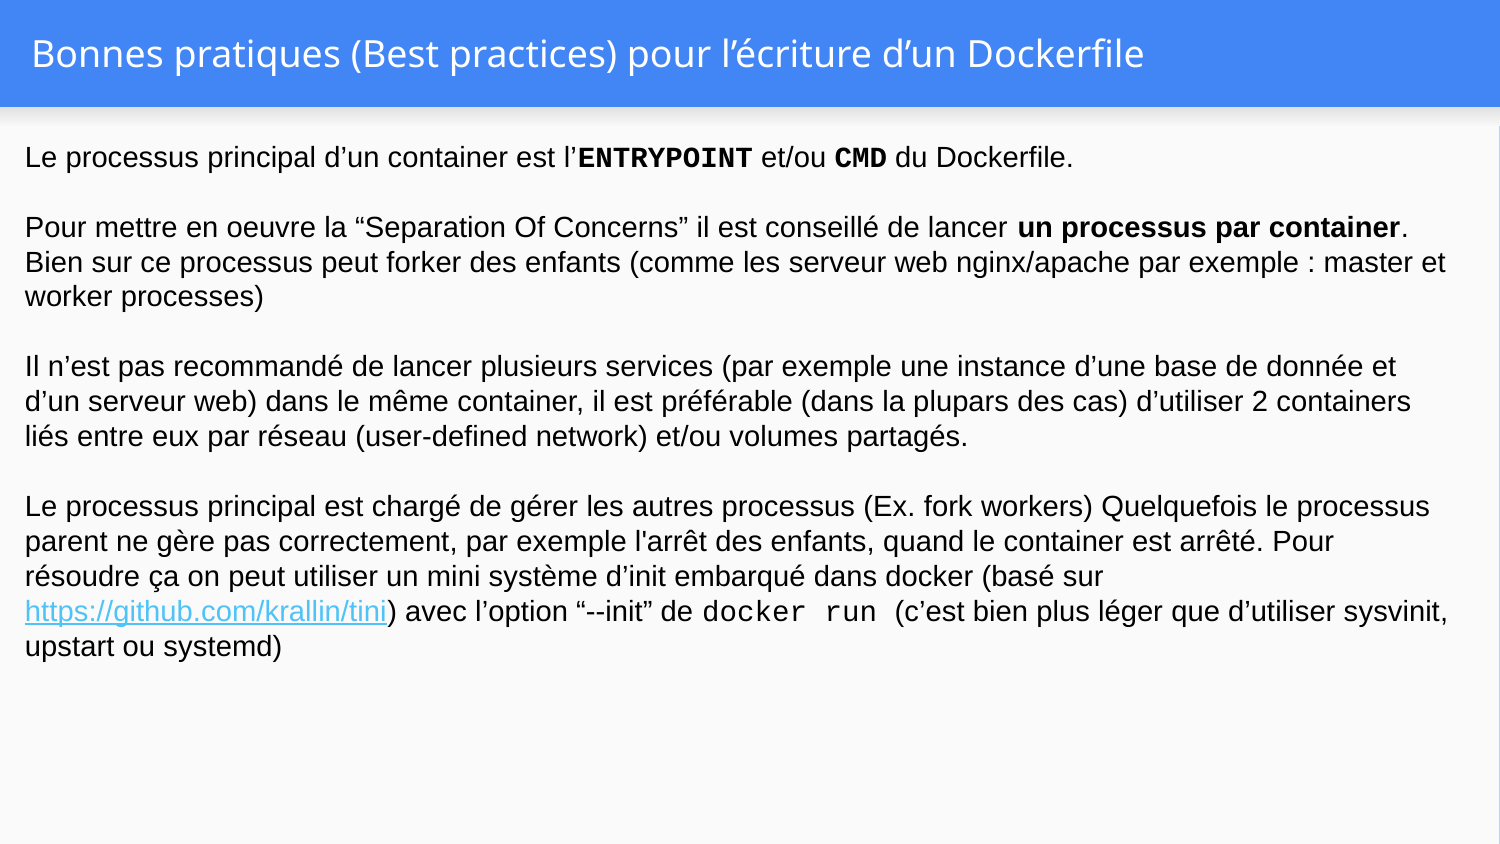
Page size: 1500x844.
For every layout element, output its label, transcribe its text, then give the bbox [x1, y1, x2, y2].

title Bonnes pratiques (Best practices) pour l’écriture d’un Dockerfile [16, 2, 1464, 102]
text_box Le processus principal d’un container est l’ENTRYPOINT et/ou CMD du Dockerfile. Pour mettre en oeuvre la “Separation Of Concerns” il est conseillé de lancer un processus par container. Bien sur ce processus peut forker des enfants (comme les serveur web nginx/apache par exemple : master et worker processes) Il n’est pas recommandé de lancer plusieurs services (par exemple une instance d’une base de donnée et d’un serveur web) dans le même container, il est préférable (dans la plupars des cas) d’utiliser 2 containers liés entre eux par réseau (user-defined network) et/ou volumes partagés. Le processus principal est chargé de gérer les autres processus (Ex. fork workers) Quelquefois le processus parent ne gère pas correctement, par exemple l'arrêt des enfants, quand le container est arrêté. Pour résoudre ça on peut utiliser un mini système d’init embarqué dans docker (basé sur https://github.com/krallin/tini) avec l’option “--init” de docker run (c’est bien plus léger que d’utiliser sysvinit, upstart ou systemd) [10, 122, 1473, 807]
